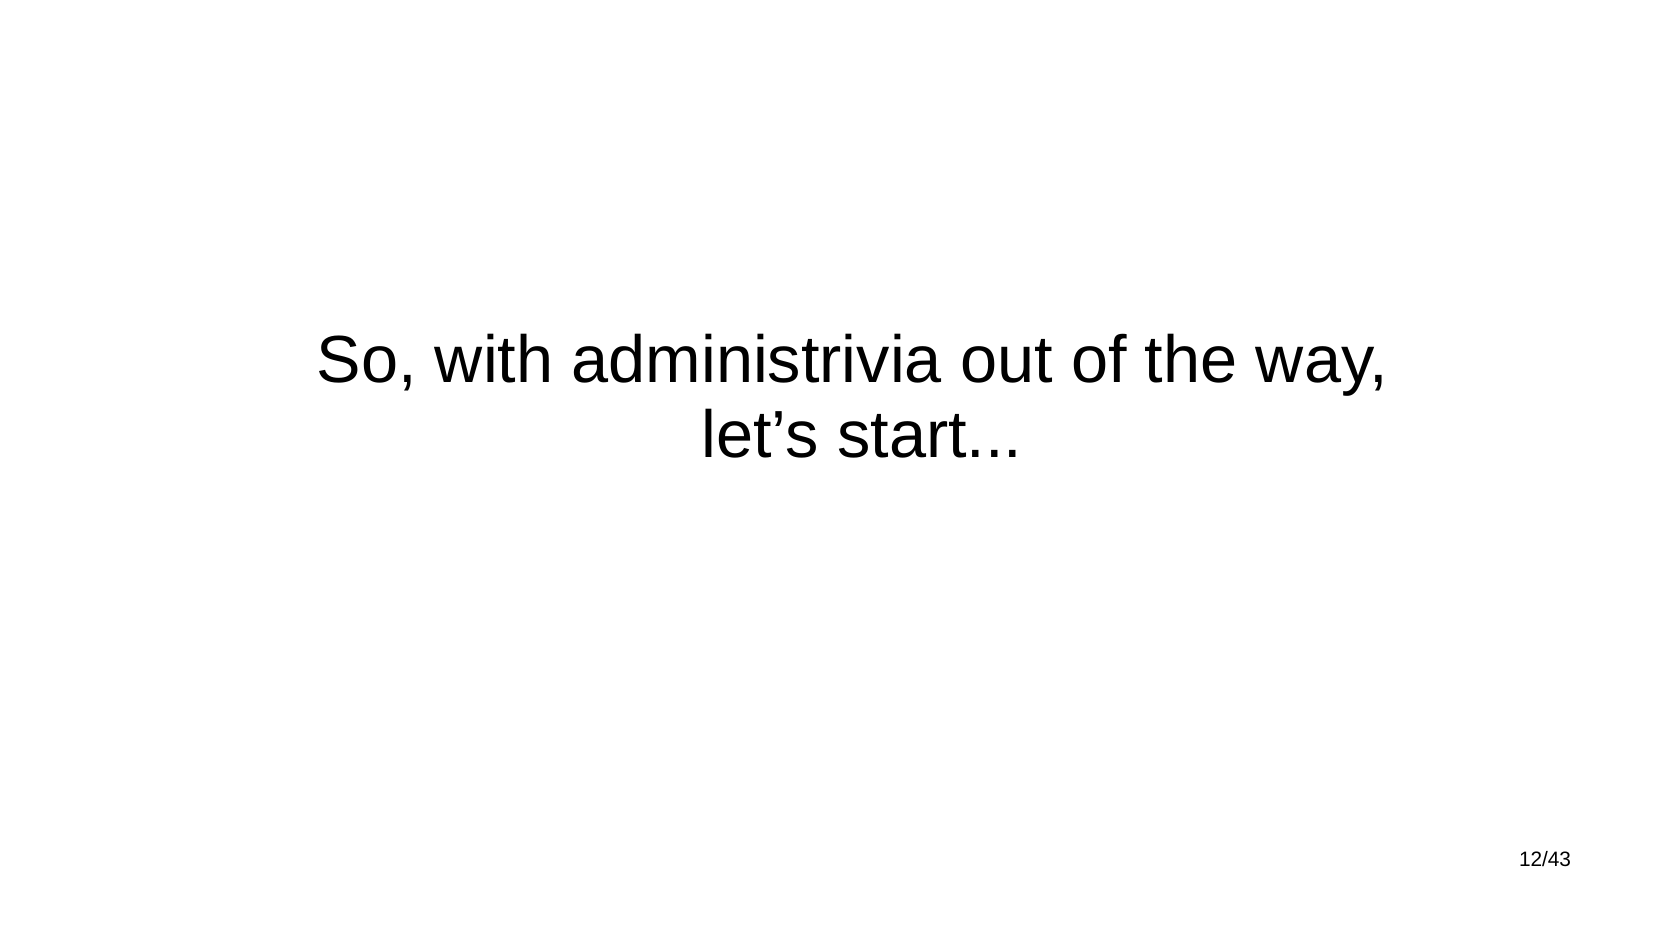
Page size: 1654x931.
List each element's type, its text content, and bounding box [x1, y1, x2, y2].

subtitle So, with administrivia out of the way, let’s start... [82, 37, 1571, 757]
